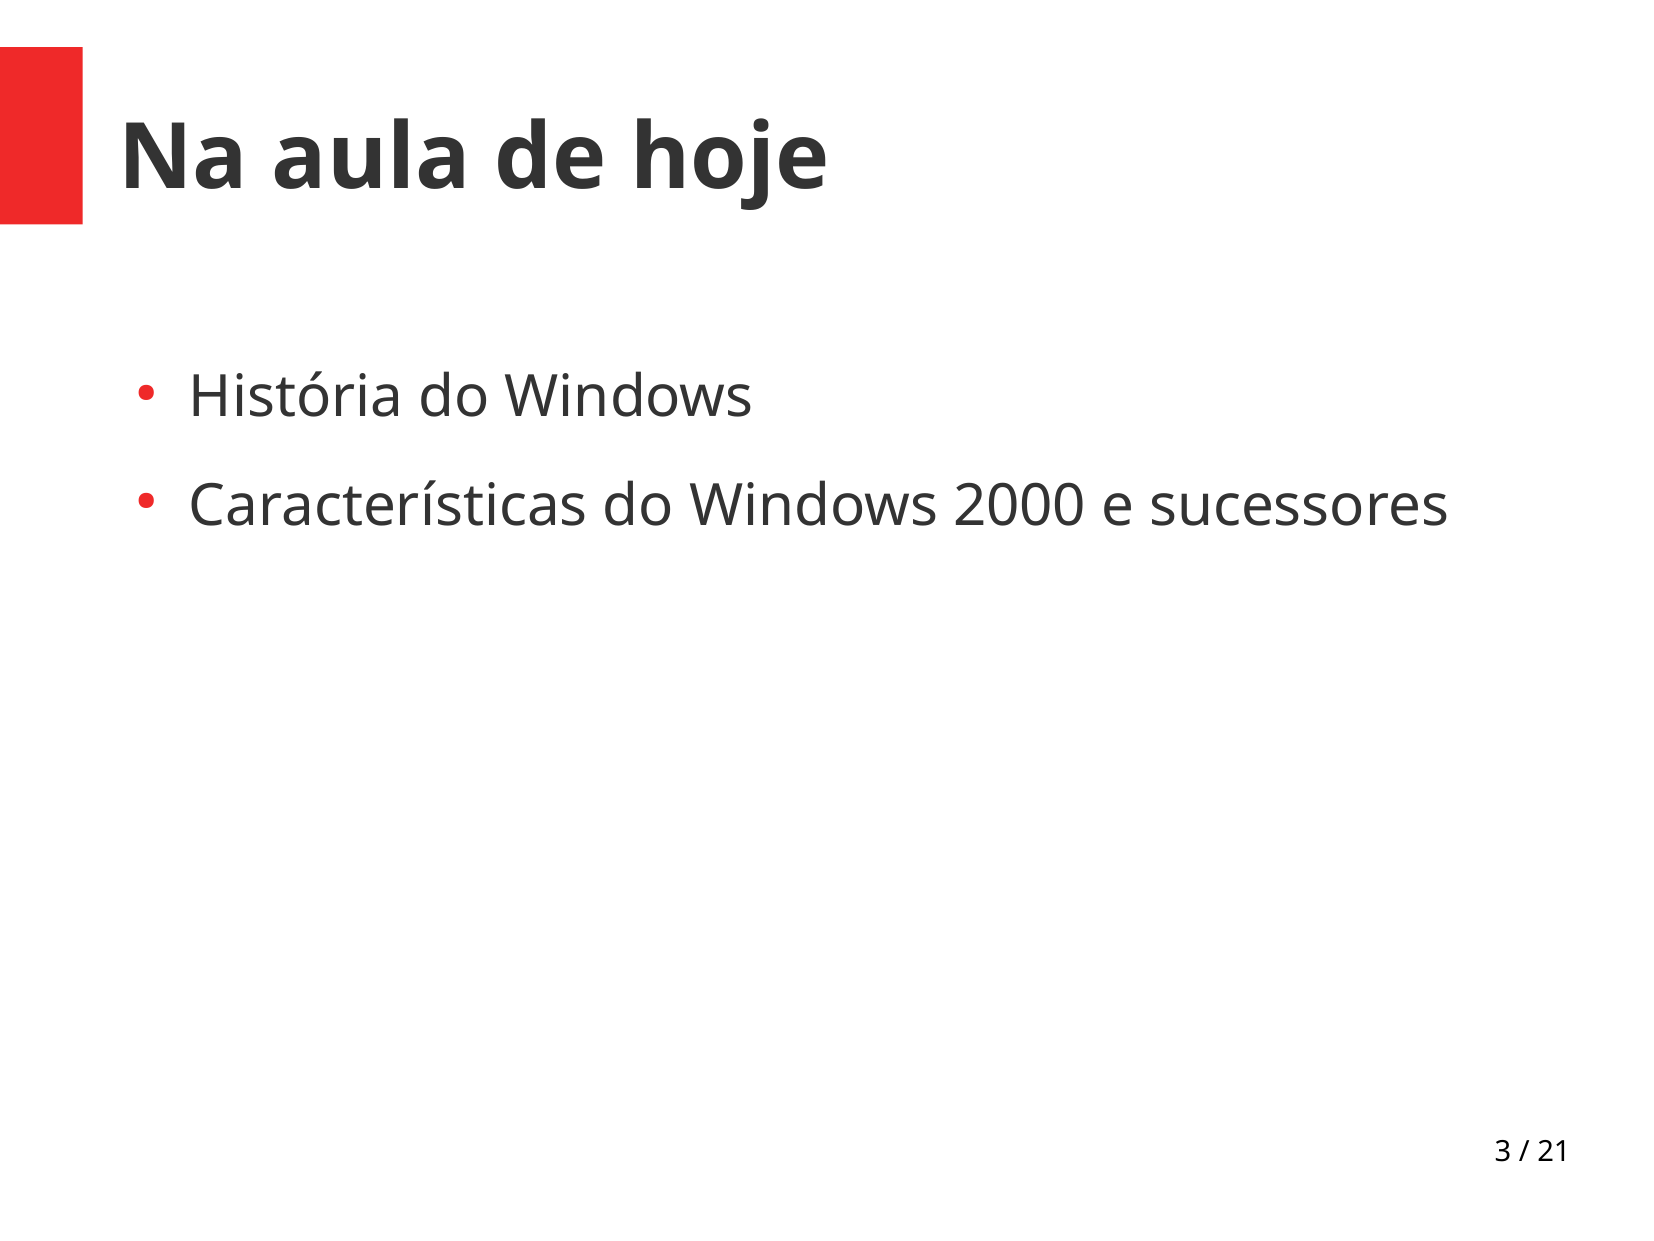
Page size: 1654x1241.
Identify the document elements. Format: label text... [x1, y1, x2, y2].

title Na aula de hoje [118, 49, 1571, 257]
list História do Windows Características do Windows 2000 e sucessores [118, 354, 1536, 1074]
